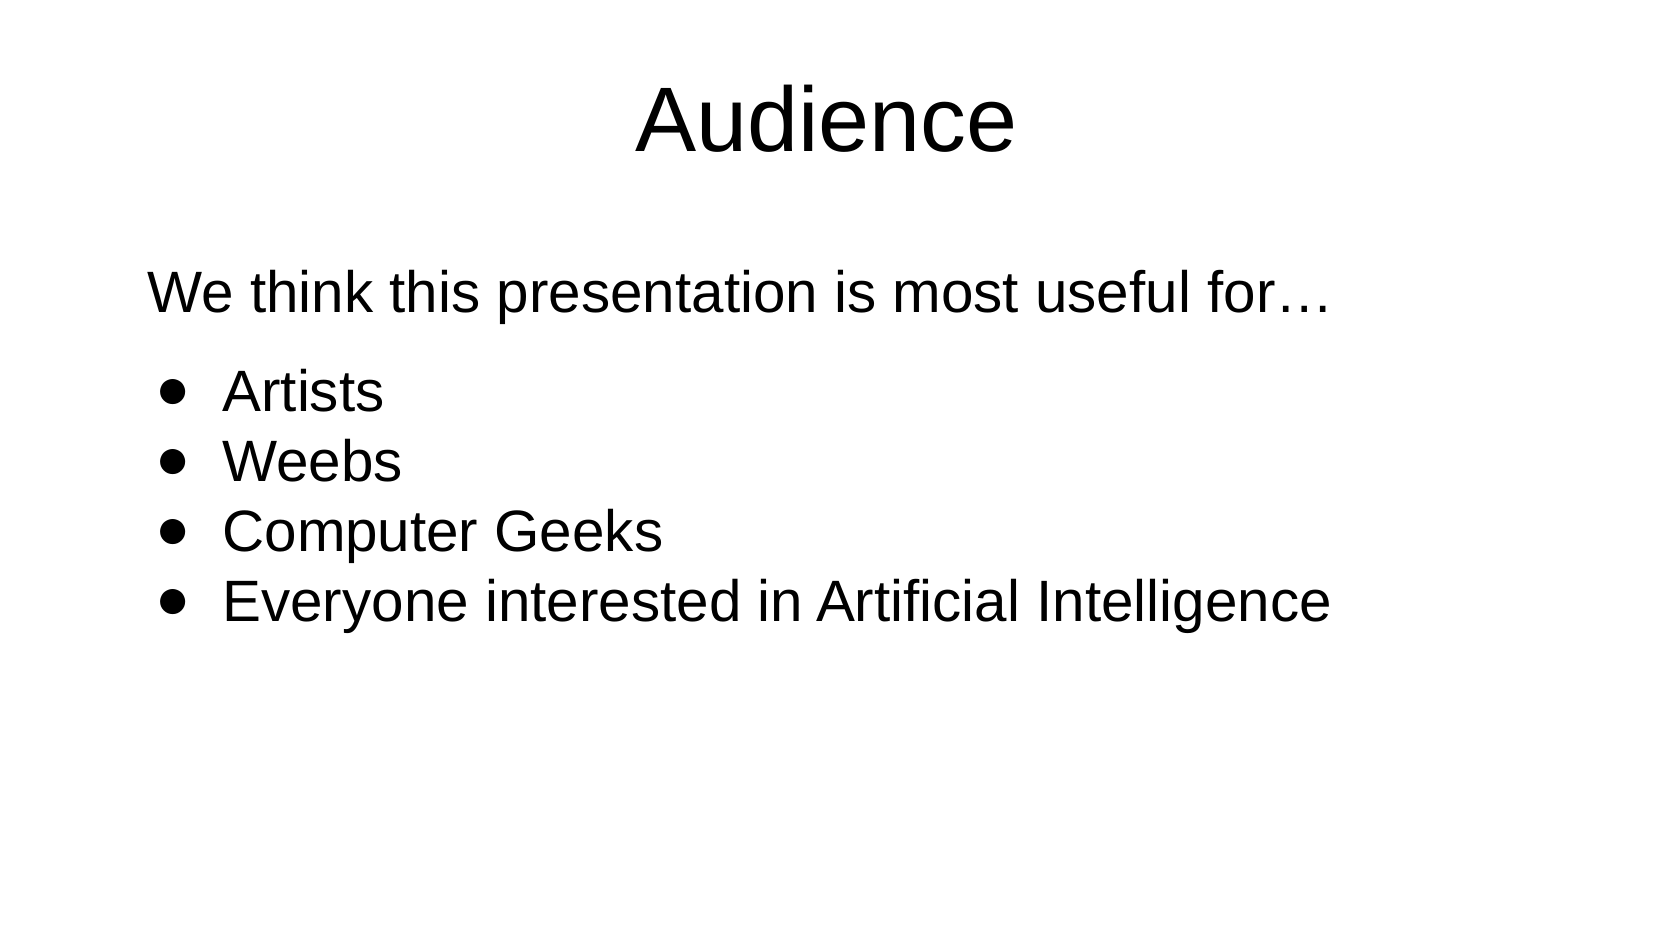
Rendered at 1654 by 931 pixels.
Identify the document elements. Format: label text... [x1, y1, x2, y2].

text_box We think this presentation is most useful for… Artists Weebs Computer Geeks Everyone interested in Artificial Intelligence [132, 246, 1356, 686]
title Audience [82, 37, 1571, 193]
